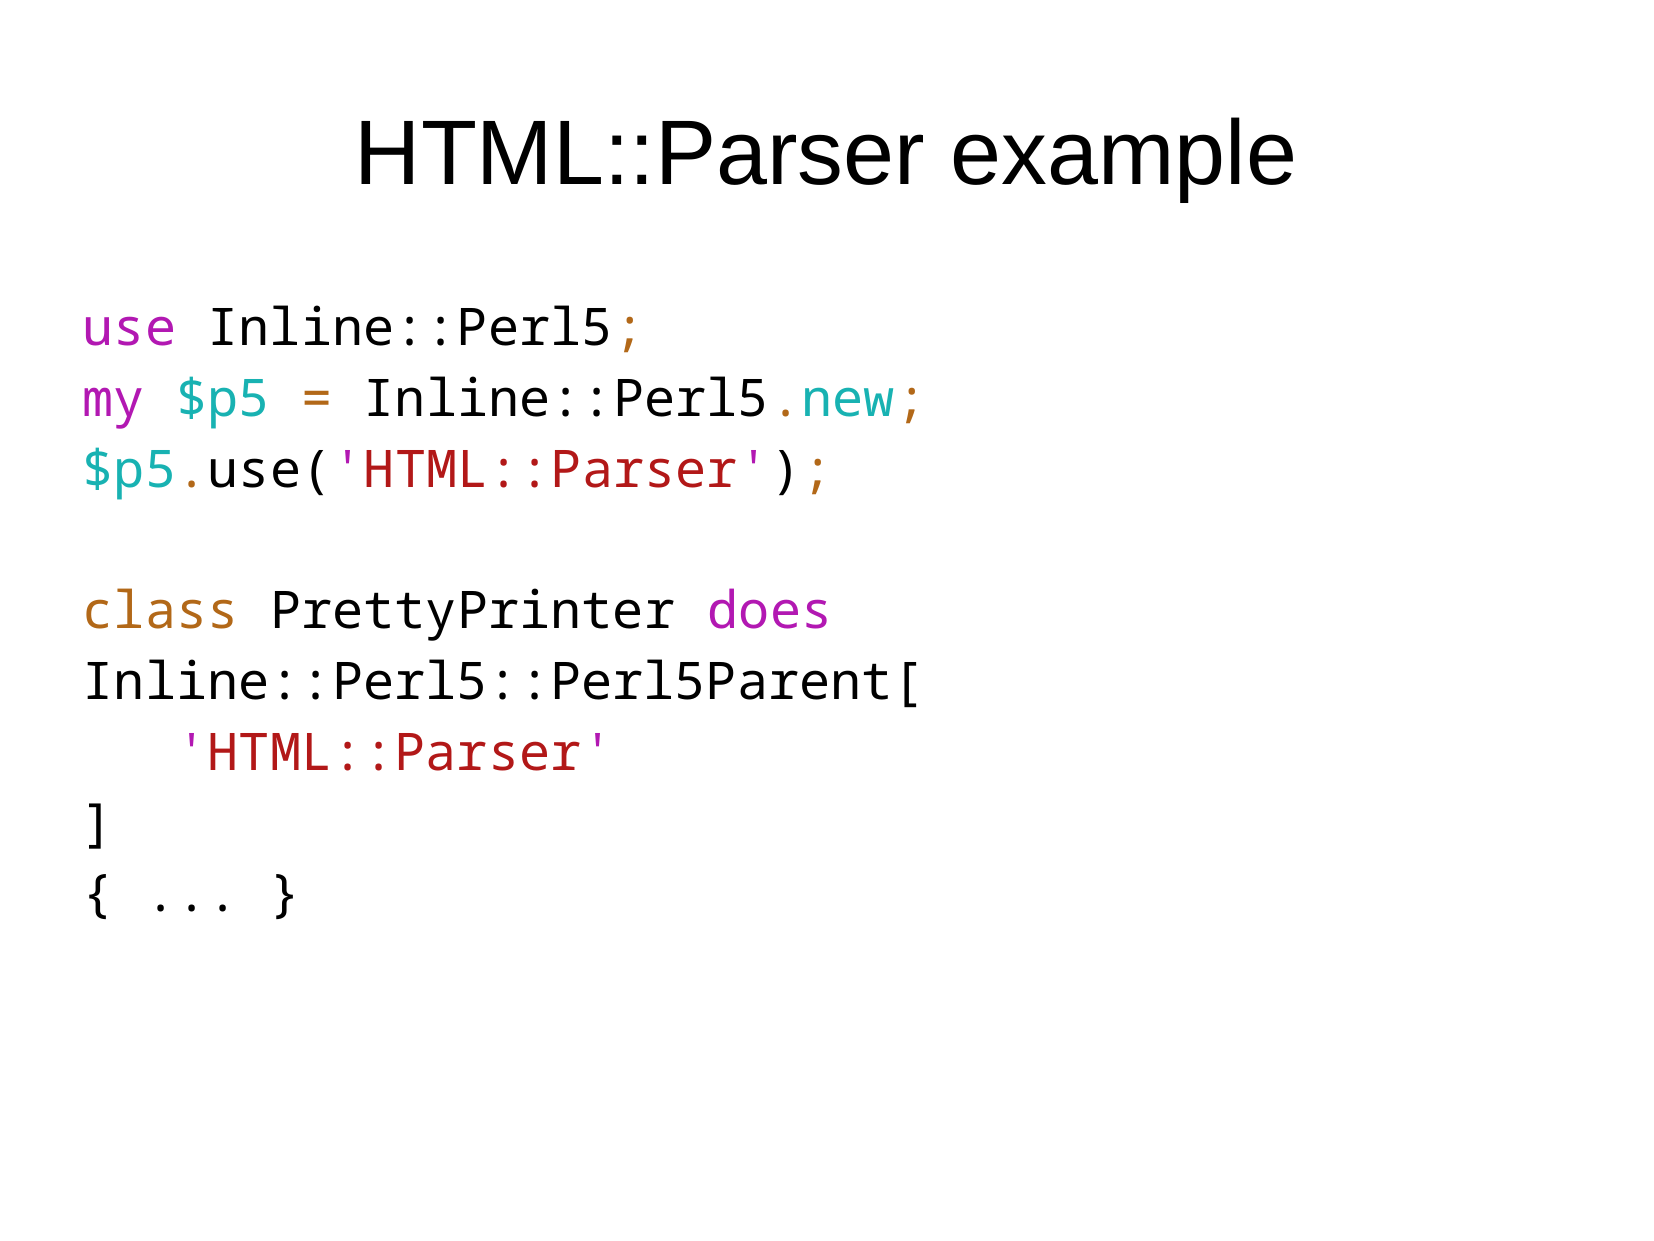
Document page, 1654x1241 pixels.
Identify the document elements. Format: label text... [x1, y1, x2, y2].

list use Inline::Perl5; my $p5 = Inline::Perl5.new; $p5.use('HTML::Parser'); class PrettyPrinter does Inline::Perl5::Perl5Parent[ 'HTML::Parser' ] { ... } [82, 290, 1571, 1010]
title HTML::Parser example [82, 49, 1571, 257]
